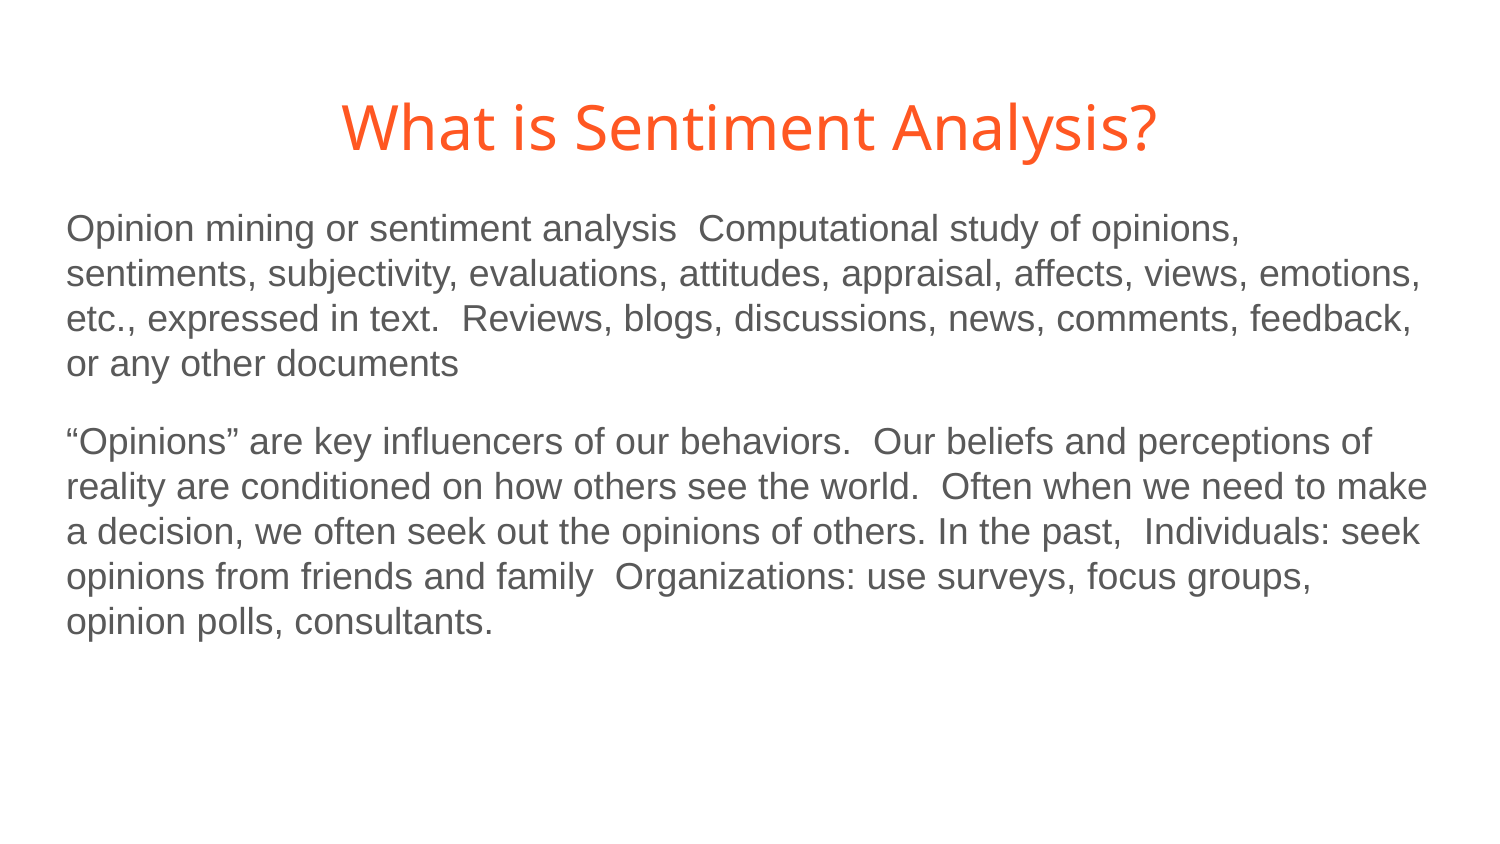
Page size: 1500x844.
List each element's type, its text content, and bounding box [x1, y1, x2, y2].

title What is Sentiment Analysis? [51, 72, 1449, 167]
list Opinion mining or sentiment analysis Computational study of opinions, sentiments, subjectivity, evaluations, attitudes, appraisal, affects, views, emotions, etc., expressed in text. Reviews, blogs, discussions, news, comments, feedback, or any other documents “Opinions” are key influencers of our behaviors. Our beliefs and perceptions of reality are conditioned on how others see the world. Often when we need to make a decision, we often seek out the opinions of others. In the past, Individuals: seek opinions from friends and family Organizations: use surveys, focus groups, opinion polls, consultants. [51, 189, 1449, 750]
